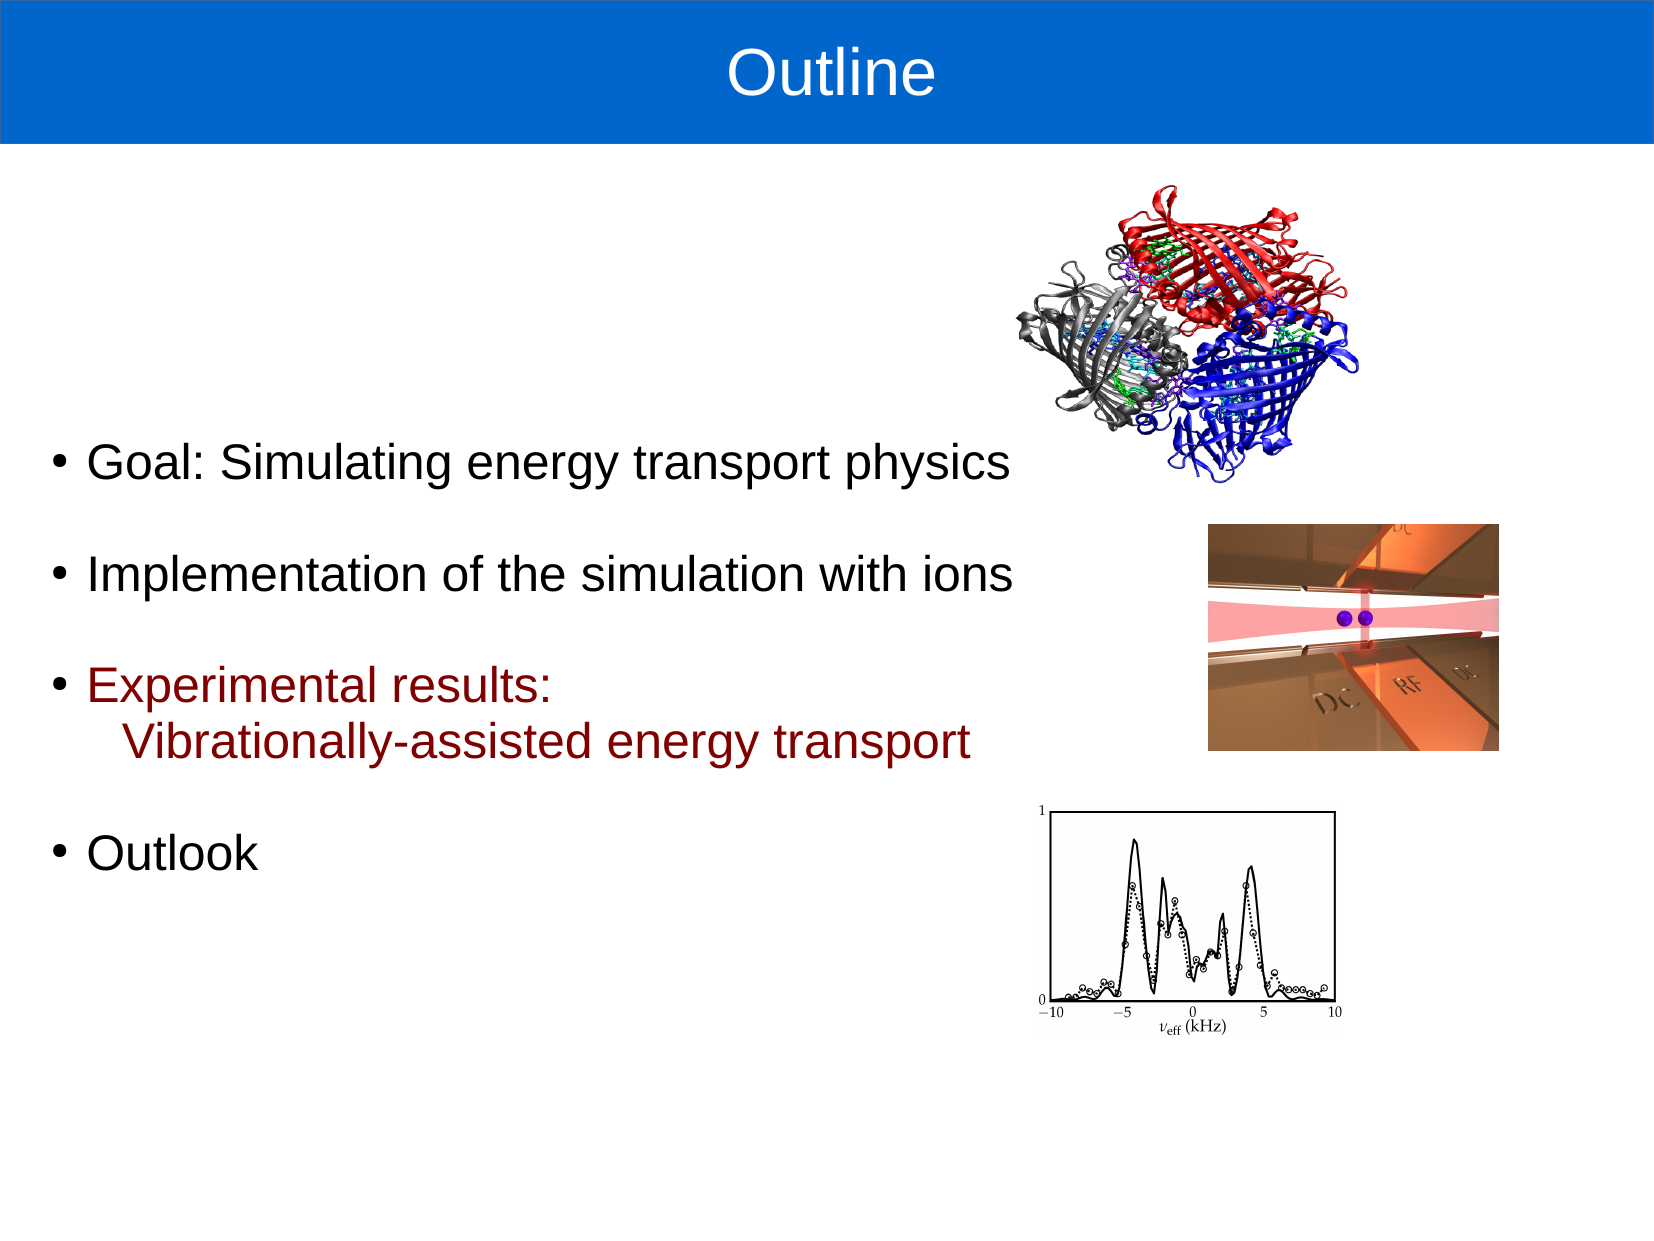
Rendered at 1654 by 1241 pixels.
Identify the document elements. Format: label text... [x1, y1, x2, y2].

text_box Goal: Simulating energy transport physics Implementation of the simulation with ions Experimental results: Vibrationally-assisted energy transport Outlook [36, 427, 1071, 888]
picture [1037, 802, 1344, 1038]
picture [1208, 524, 1499, 751]
title Outline [0, 2, 1654, 144]
picture [1013, 178, 1361, 485]
